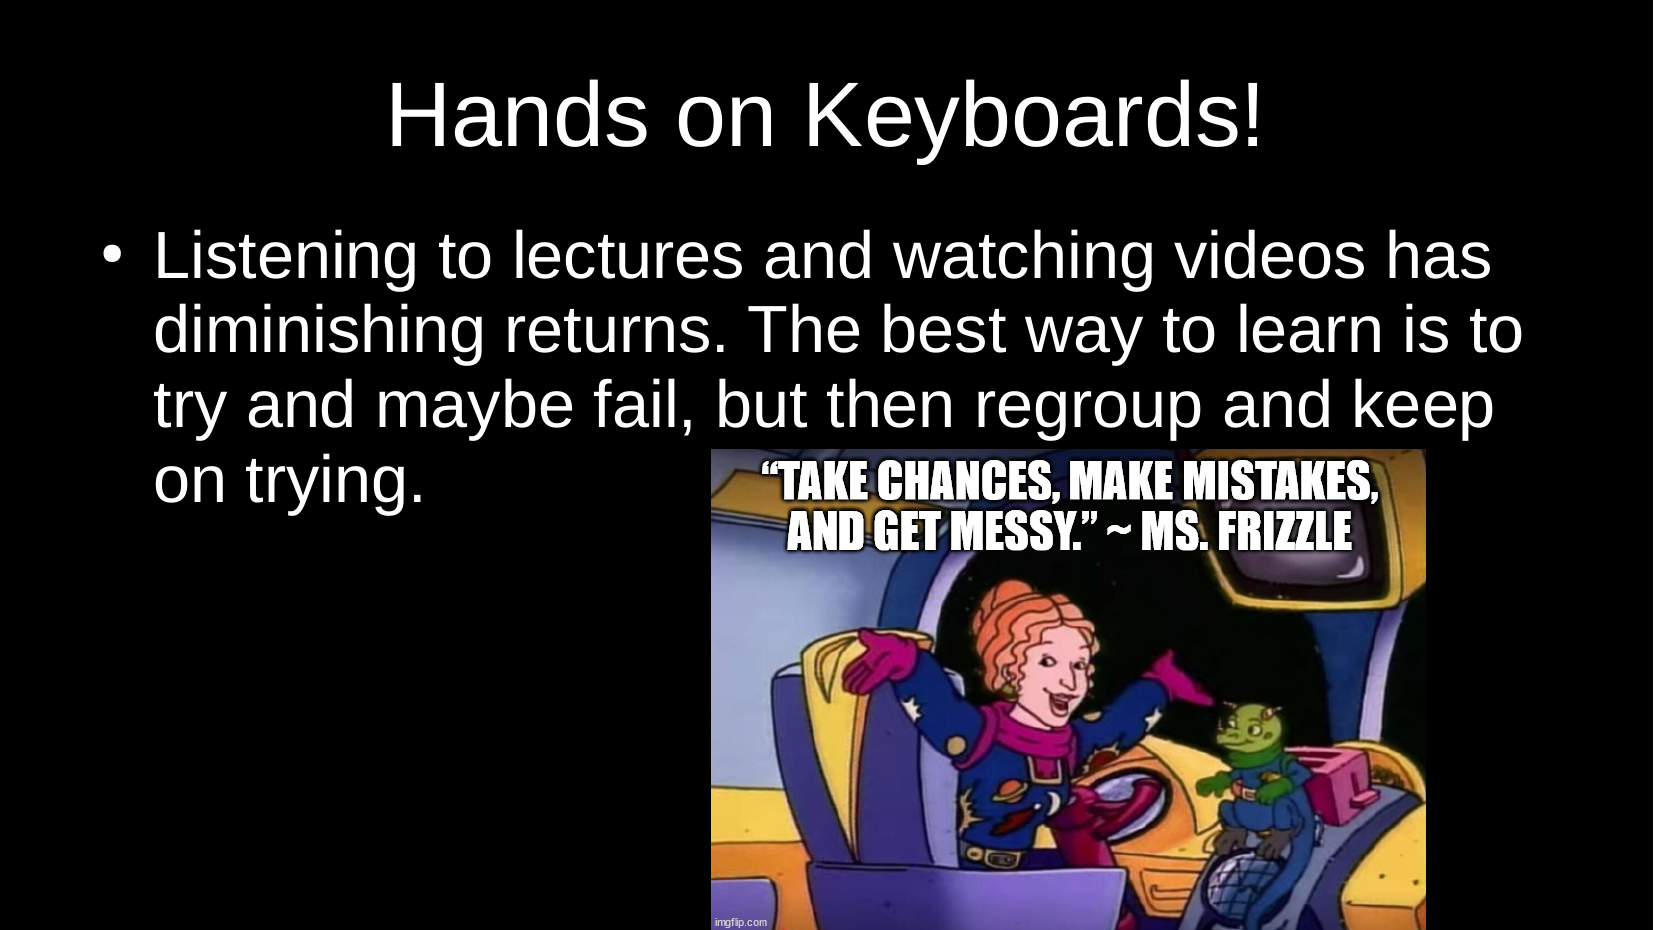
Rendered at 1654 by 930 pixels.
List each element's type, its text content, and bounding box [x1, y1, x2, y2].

title Hands on Keyboards! [82, 37, 1571, 193]
picture [711, 449, 1426, 930]
list Listening to lectures and watching videos has diminishing returns. The best way to learn is to try and maybe fail, but then regroup and keep on trying. [82, 217, 1571, 757]
